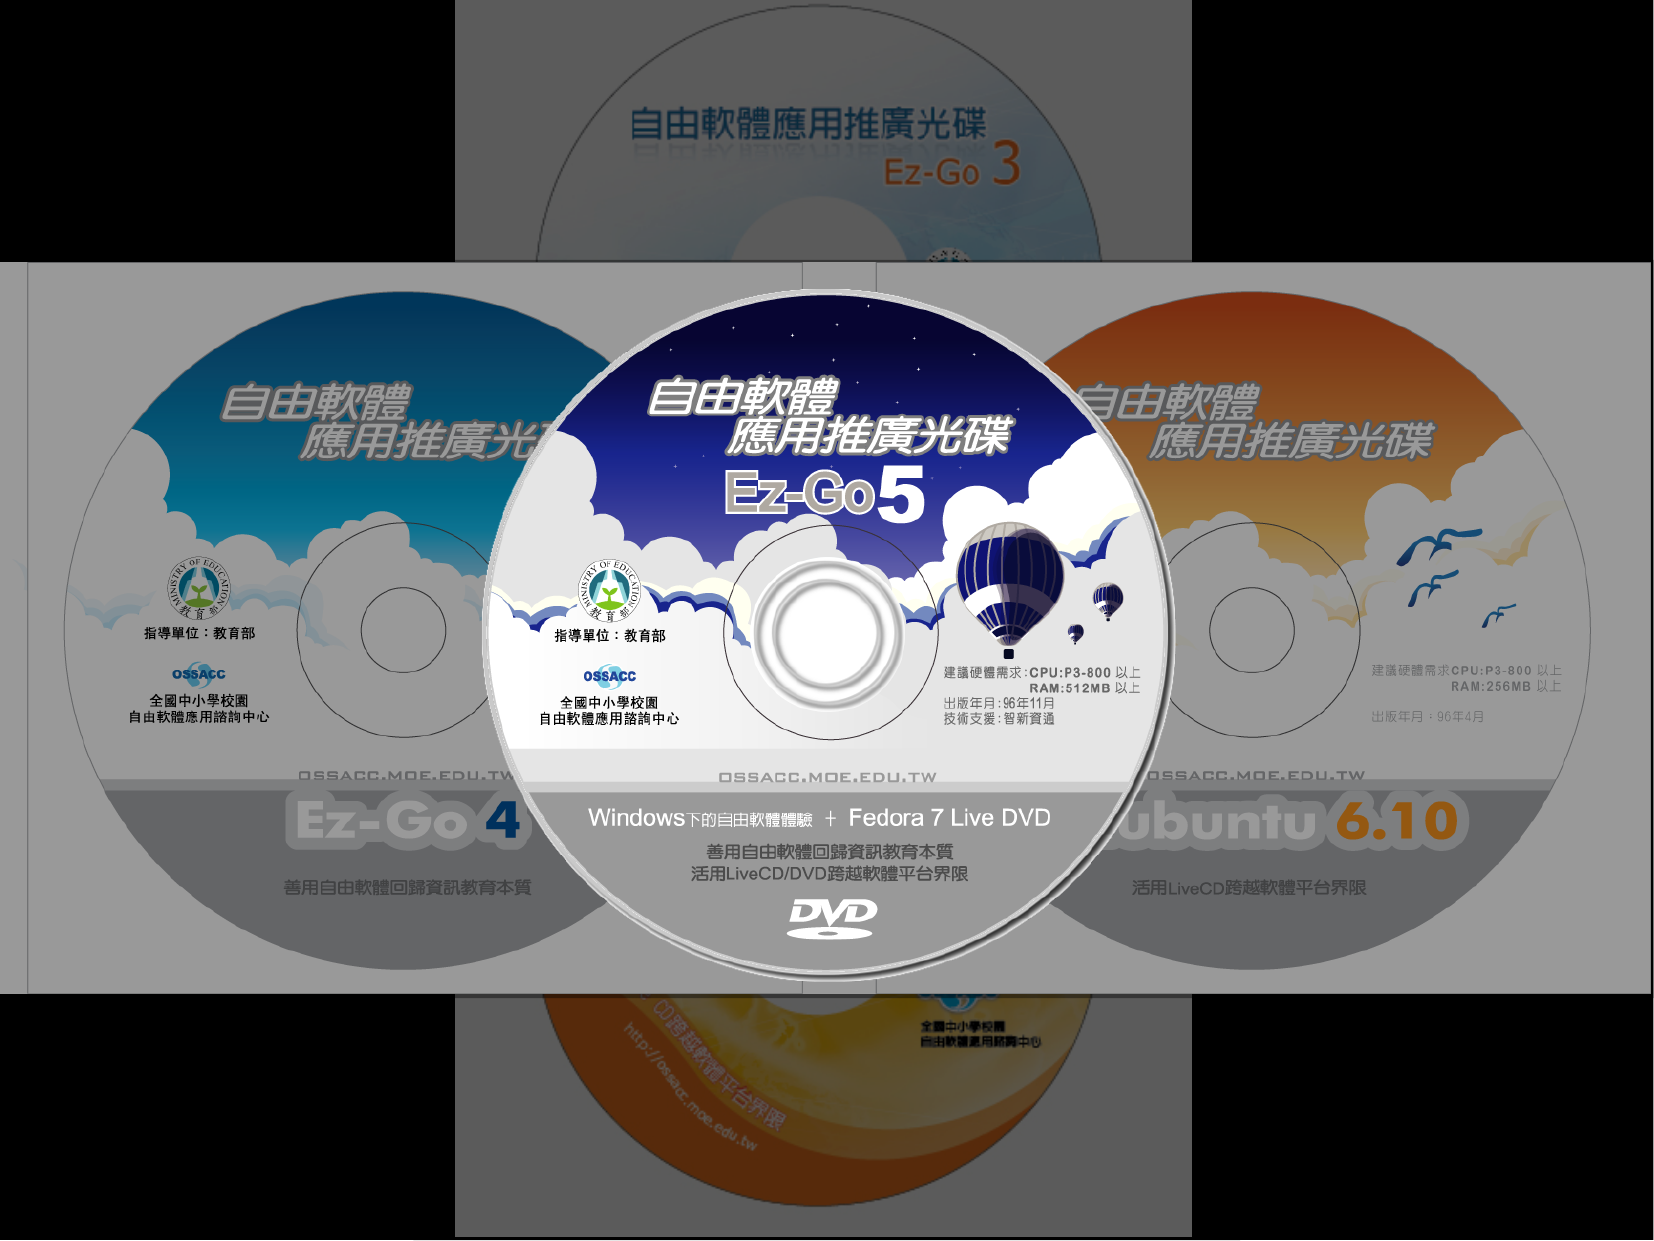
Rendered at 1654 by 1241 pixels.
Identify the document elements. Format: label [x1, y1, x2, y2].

picture [481, 289, 1176, 982]
text_box [0, 0, 1654, 1241]
